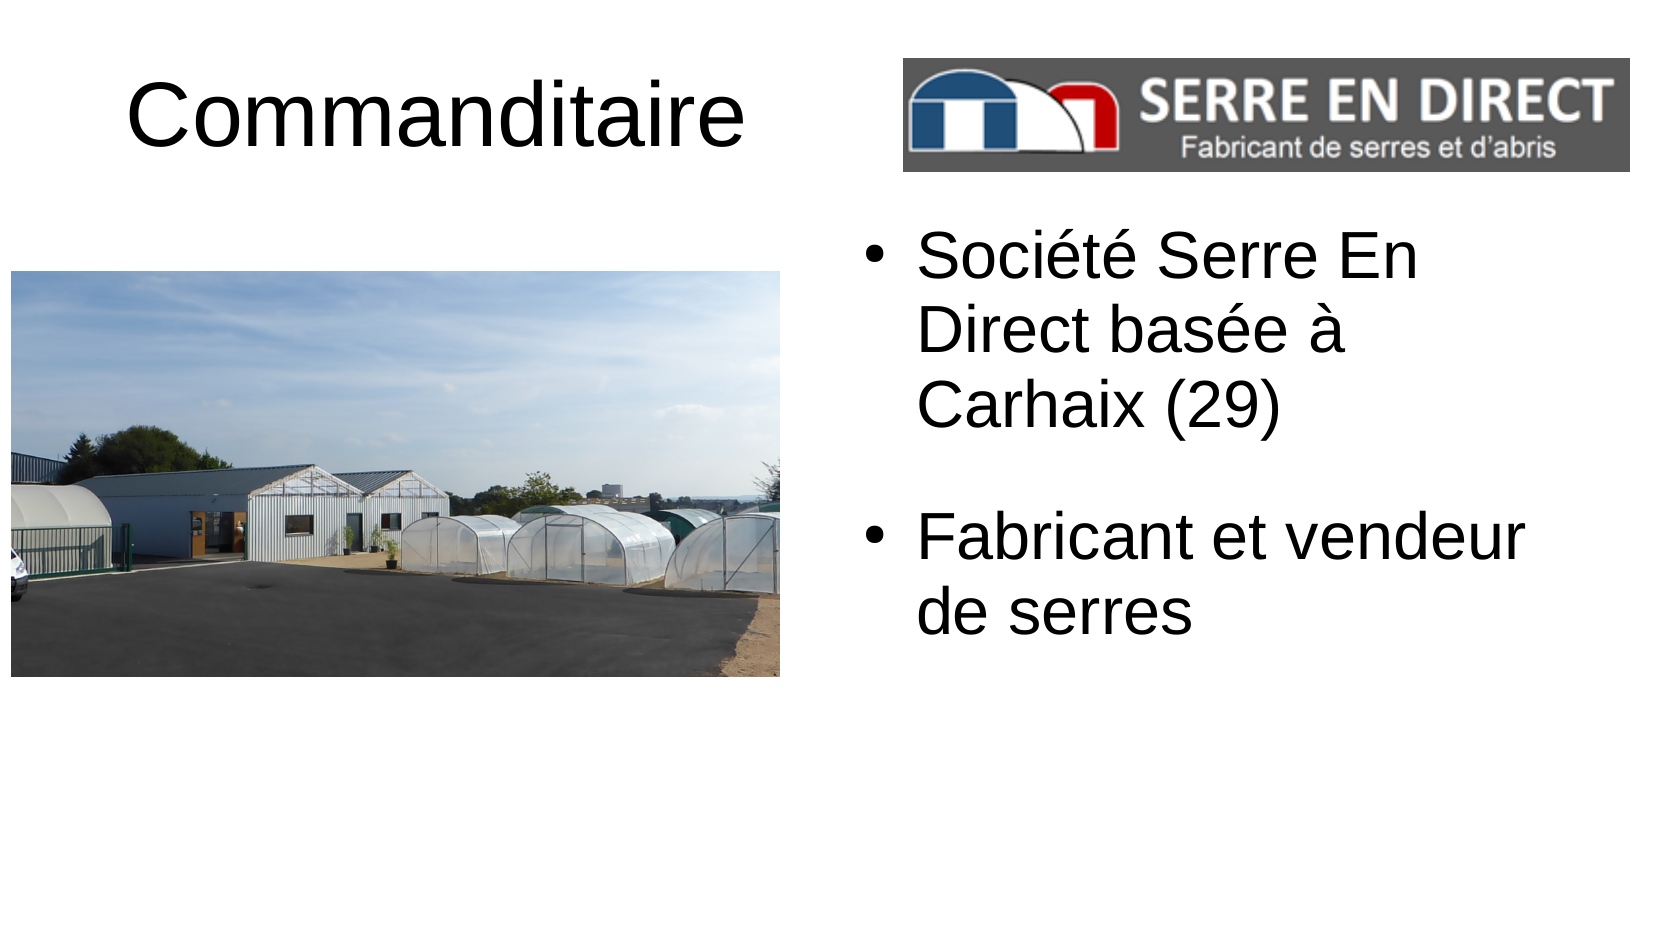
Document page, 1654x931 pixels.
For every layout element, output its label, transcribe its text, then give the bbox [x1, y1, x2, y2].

picture [903, 58, 1630, 172]
title Commanditaire [82, 37, 792, 193]
picture [11, 271, 780, 678]
list Société Serre En Direct basée à Carhaix (29) [845, 217, 1572, 475]
list Fabricant et vendeur de serres [845, 499, 1572, 757]
